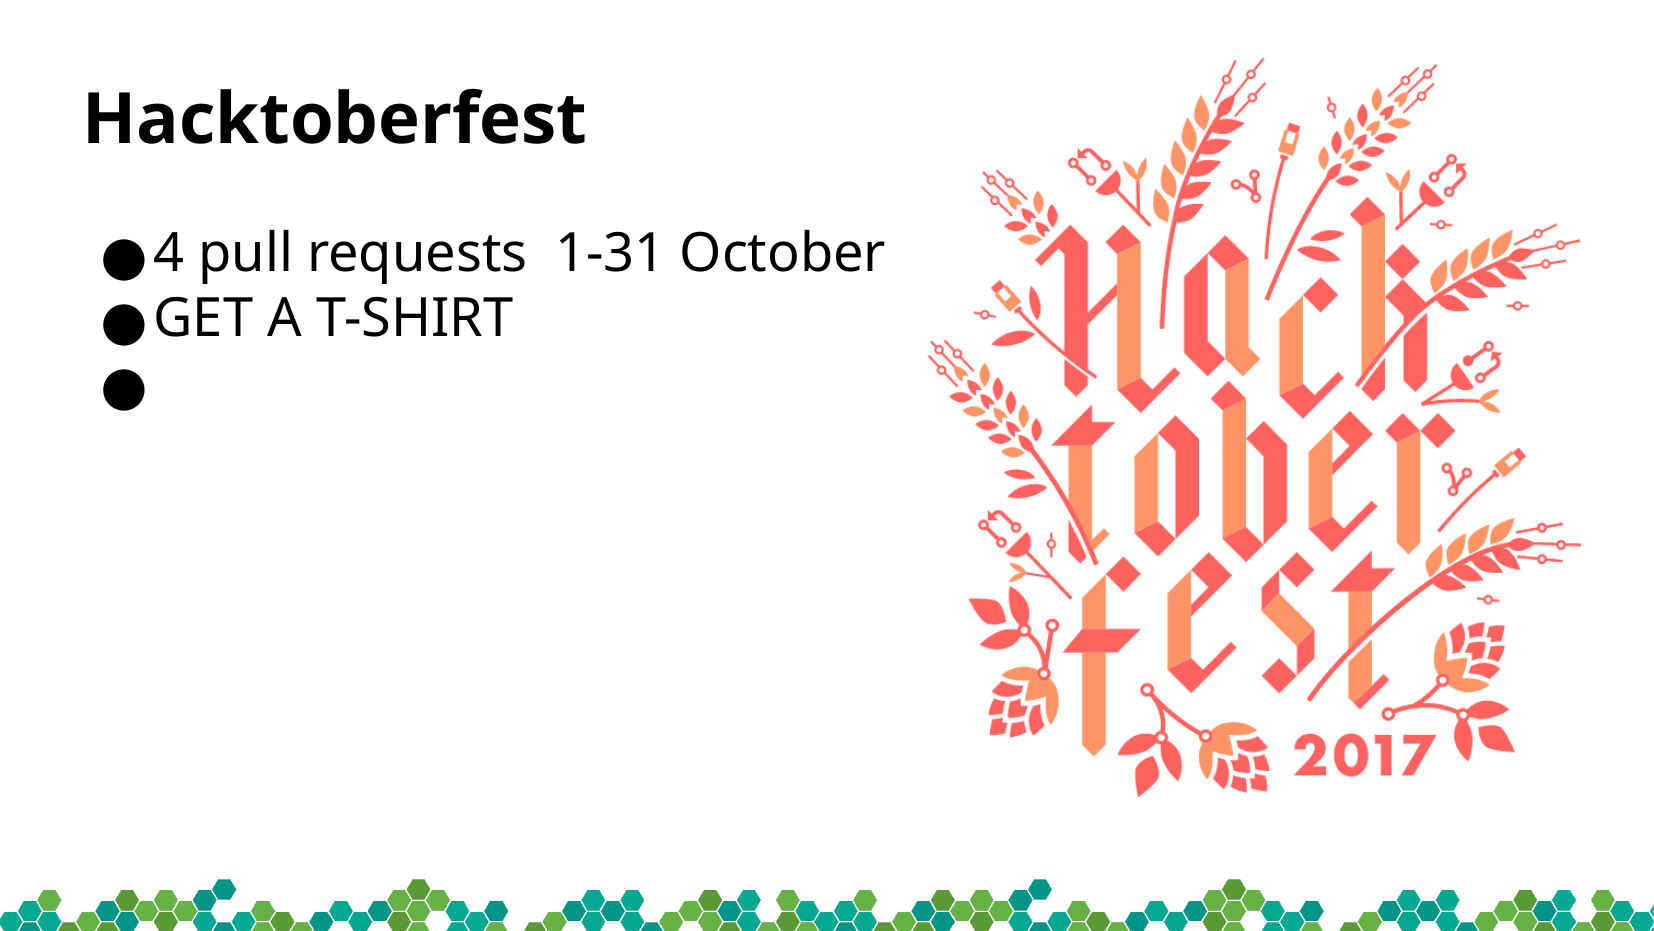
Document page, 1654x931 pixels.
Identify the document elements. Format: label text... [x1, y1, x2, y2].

text_box Hacktoberfest [82, 37, 1571, 193]
text_box 4 pull requests 1-31 October GET A T-SHIRT [82, 217, 1571, 855]
picture [919, 54, 1594, 828]
picture [0, 871, 1654, 931]
